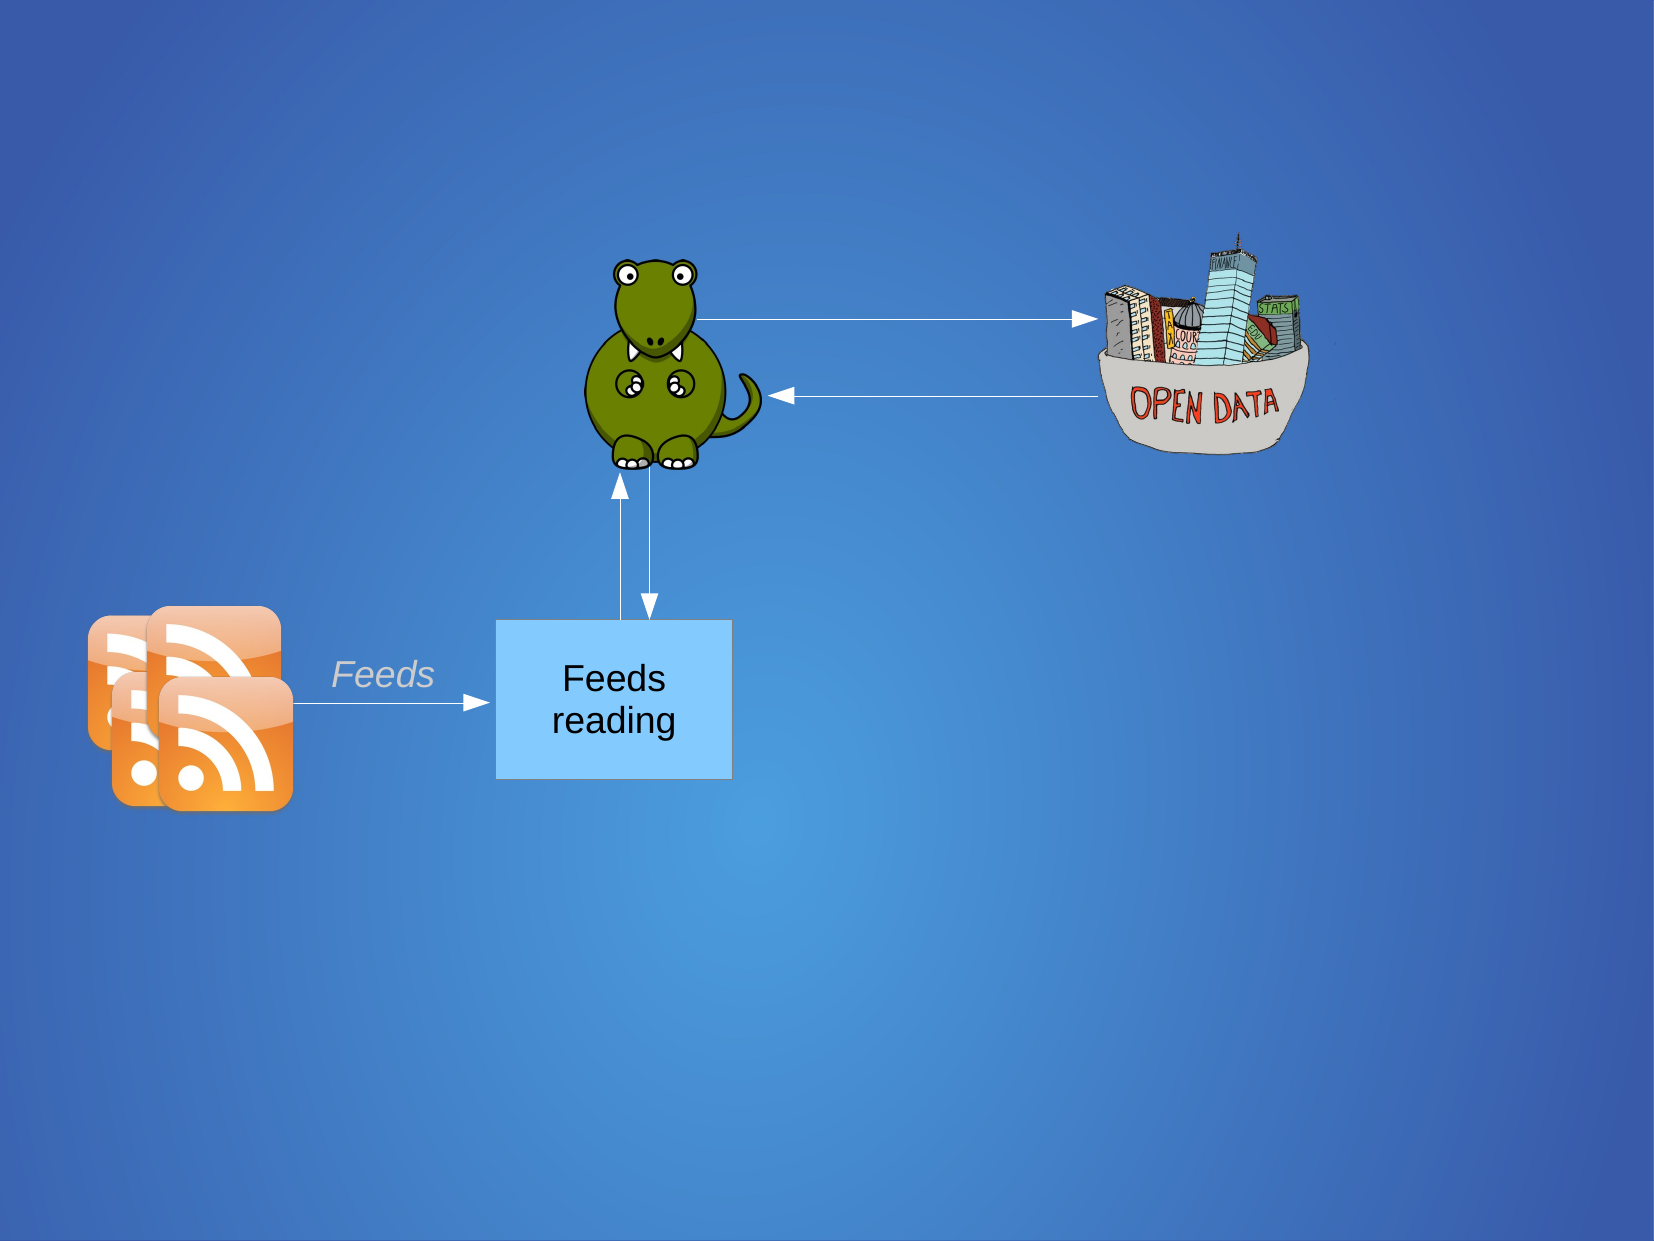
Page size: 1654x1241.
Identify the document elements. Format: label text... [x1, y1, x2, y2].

text_box Feeds [316, 645, 473, 703]
picture [0, 0, 1654, 1241]
text_box Feeds reading [495, 619, 733, 780]
